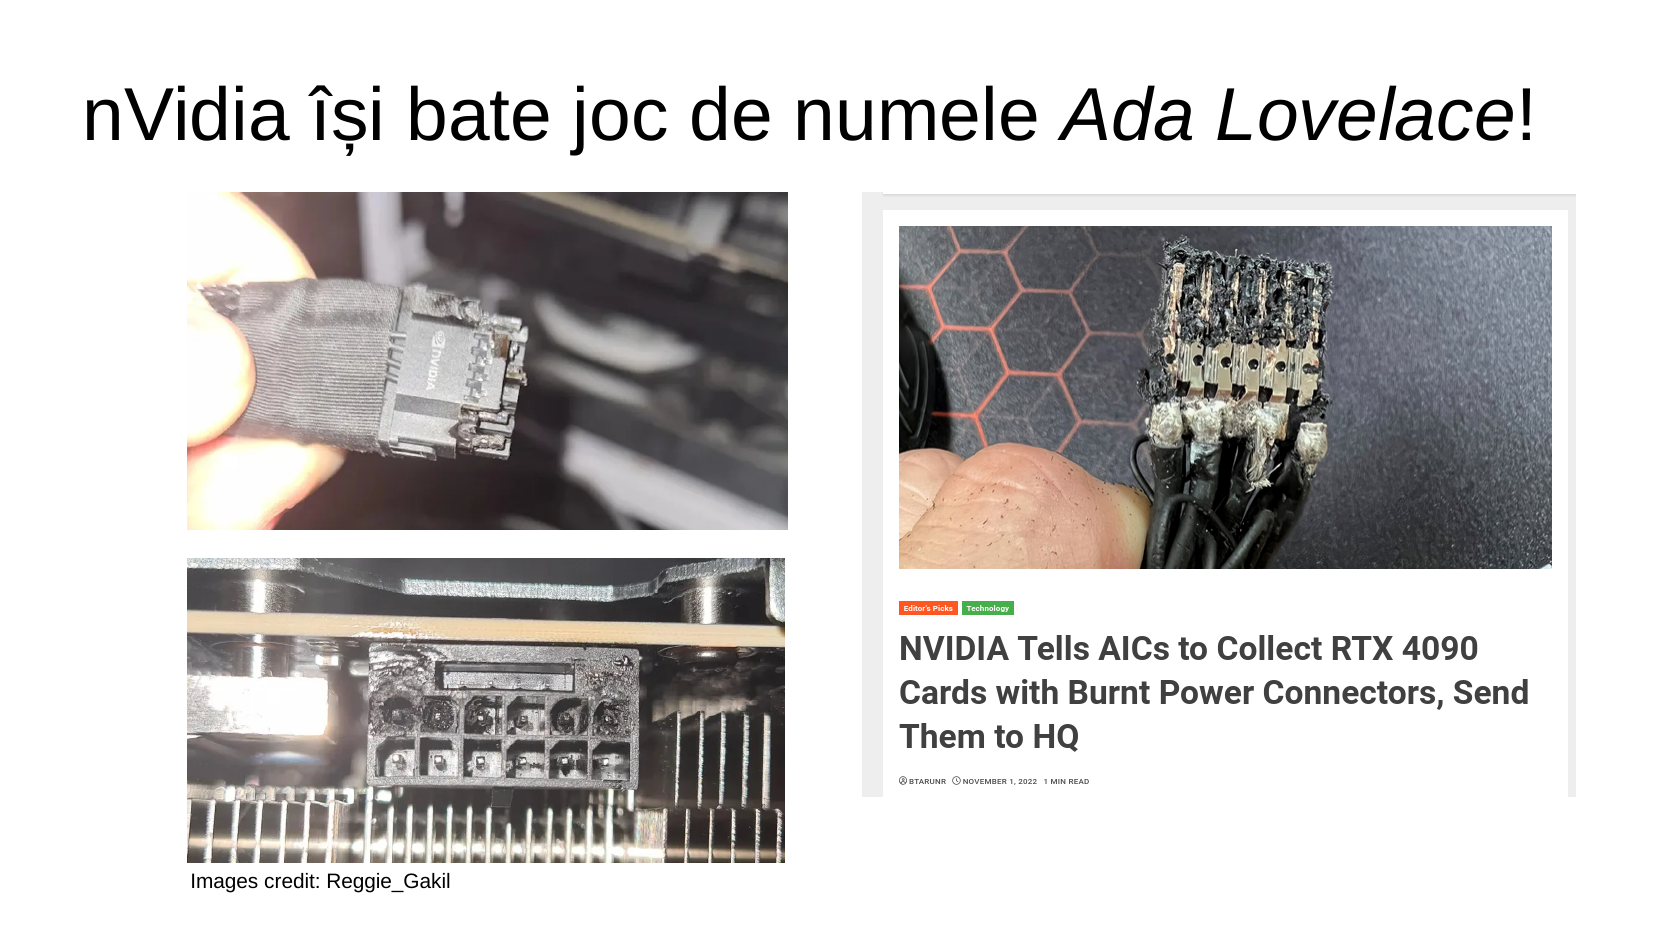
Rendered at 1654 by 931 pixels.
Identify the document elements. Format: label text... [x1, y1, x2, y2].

picture [187, 192, 788, 531]
text_box Images credit: Reggie_Gakil [175, 862, 551, 924]
picture [187, 558, 785, 863]
title nVidia își bate joc de numele Ada Lovelace! [82, 37, 1571, 193]
picture [862, 192, 1576, 797]
